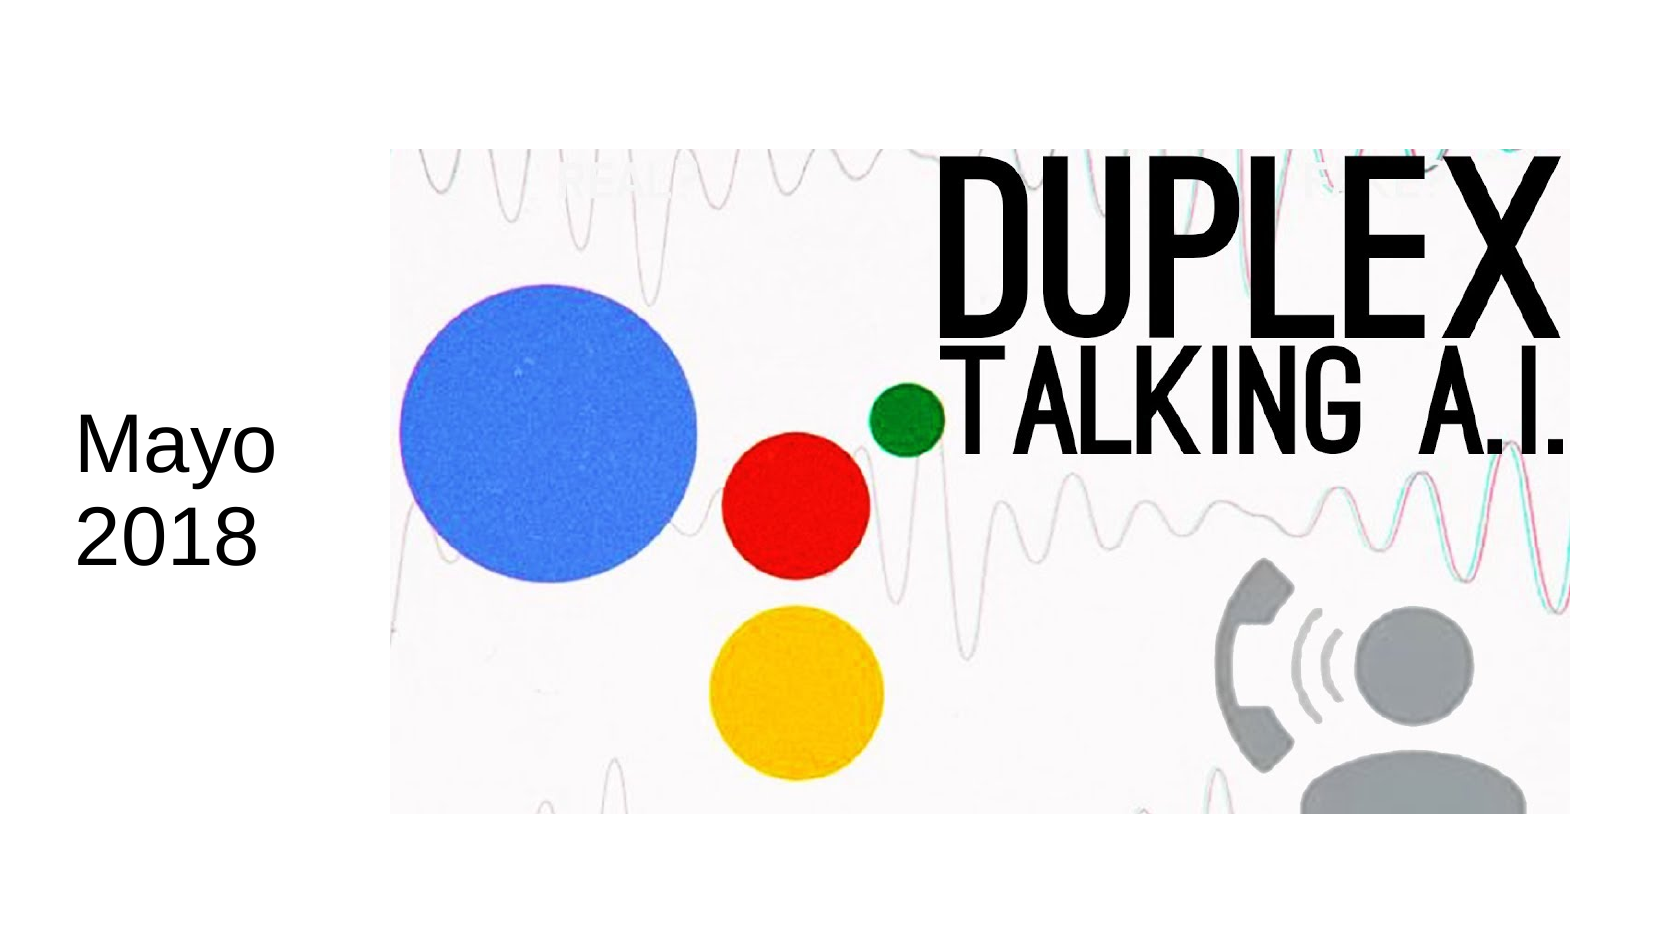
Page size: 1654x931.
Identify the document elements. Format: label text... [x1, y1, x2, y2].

picture [390, 149, 1570, 814]
text_box Mayo 2018 [60, 390, 316, 561]
